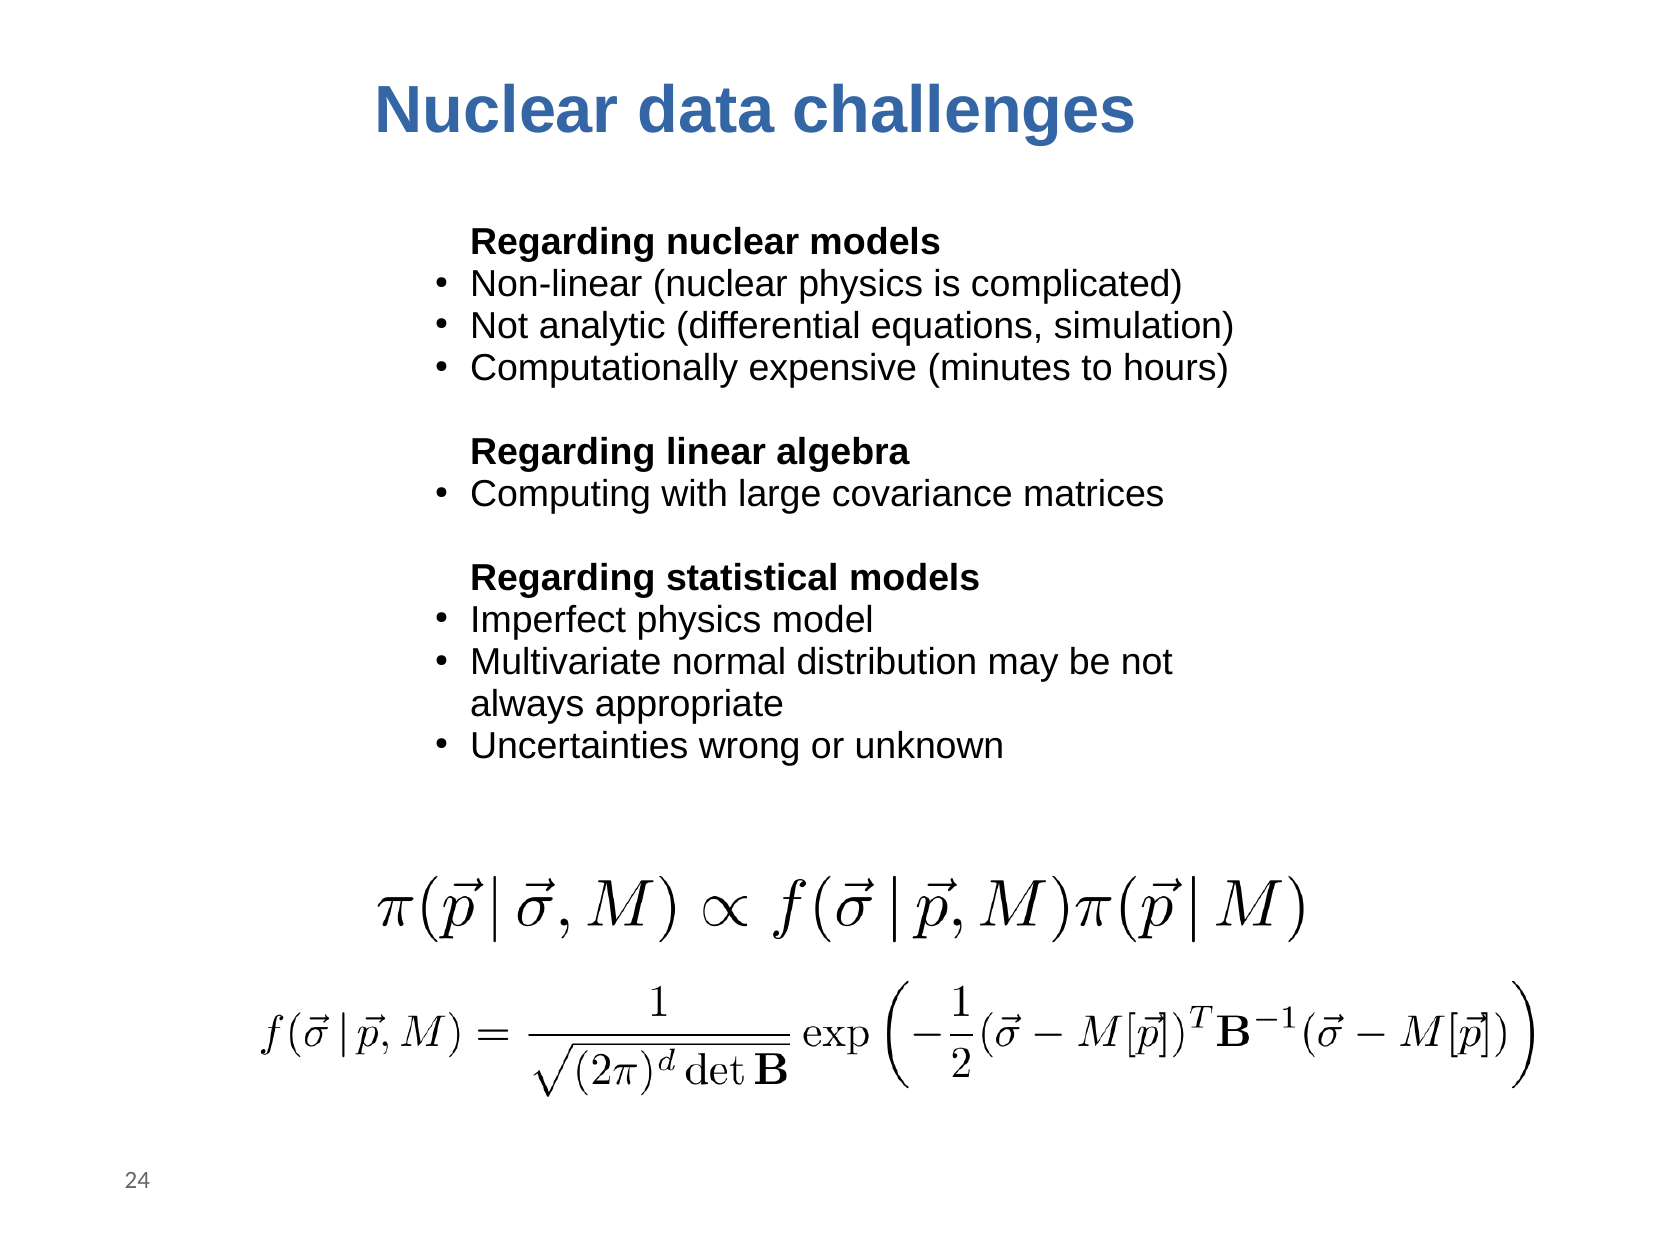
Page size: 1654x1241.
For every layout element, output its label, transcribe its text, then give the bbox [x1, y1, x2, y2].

text_box Regarding nuclear models Non-linear (nuclear physics is complicated) Not analytic (differential equations, simulation) Computationally expensive (minutes to hours) Regarding linear algebra Computing with large covariance matrices Regarding statistical models Imperfect physics model Multivariate normal distribution may be not always appropriate Uncertainties wrong or unknown [420, 212, 1261, 816]
picture [375, 874, 1306, 946]
title Nuclear data challenges [147, 5, 1365, 213]
picture [255, 974, 1541, 1102]
